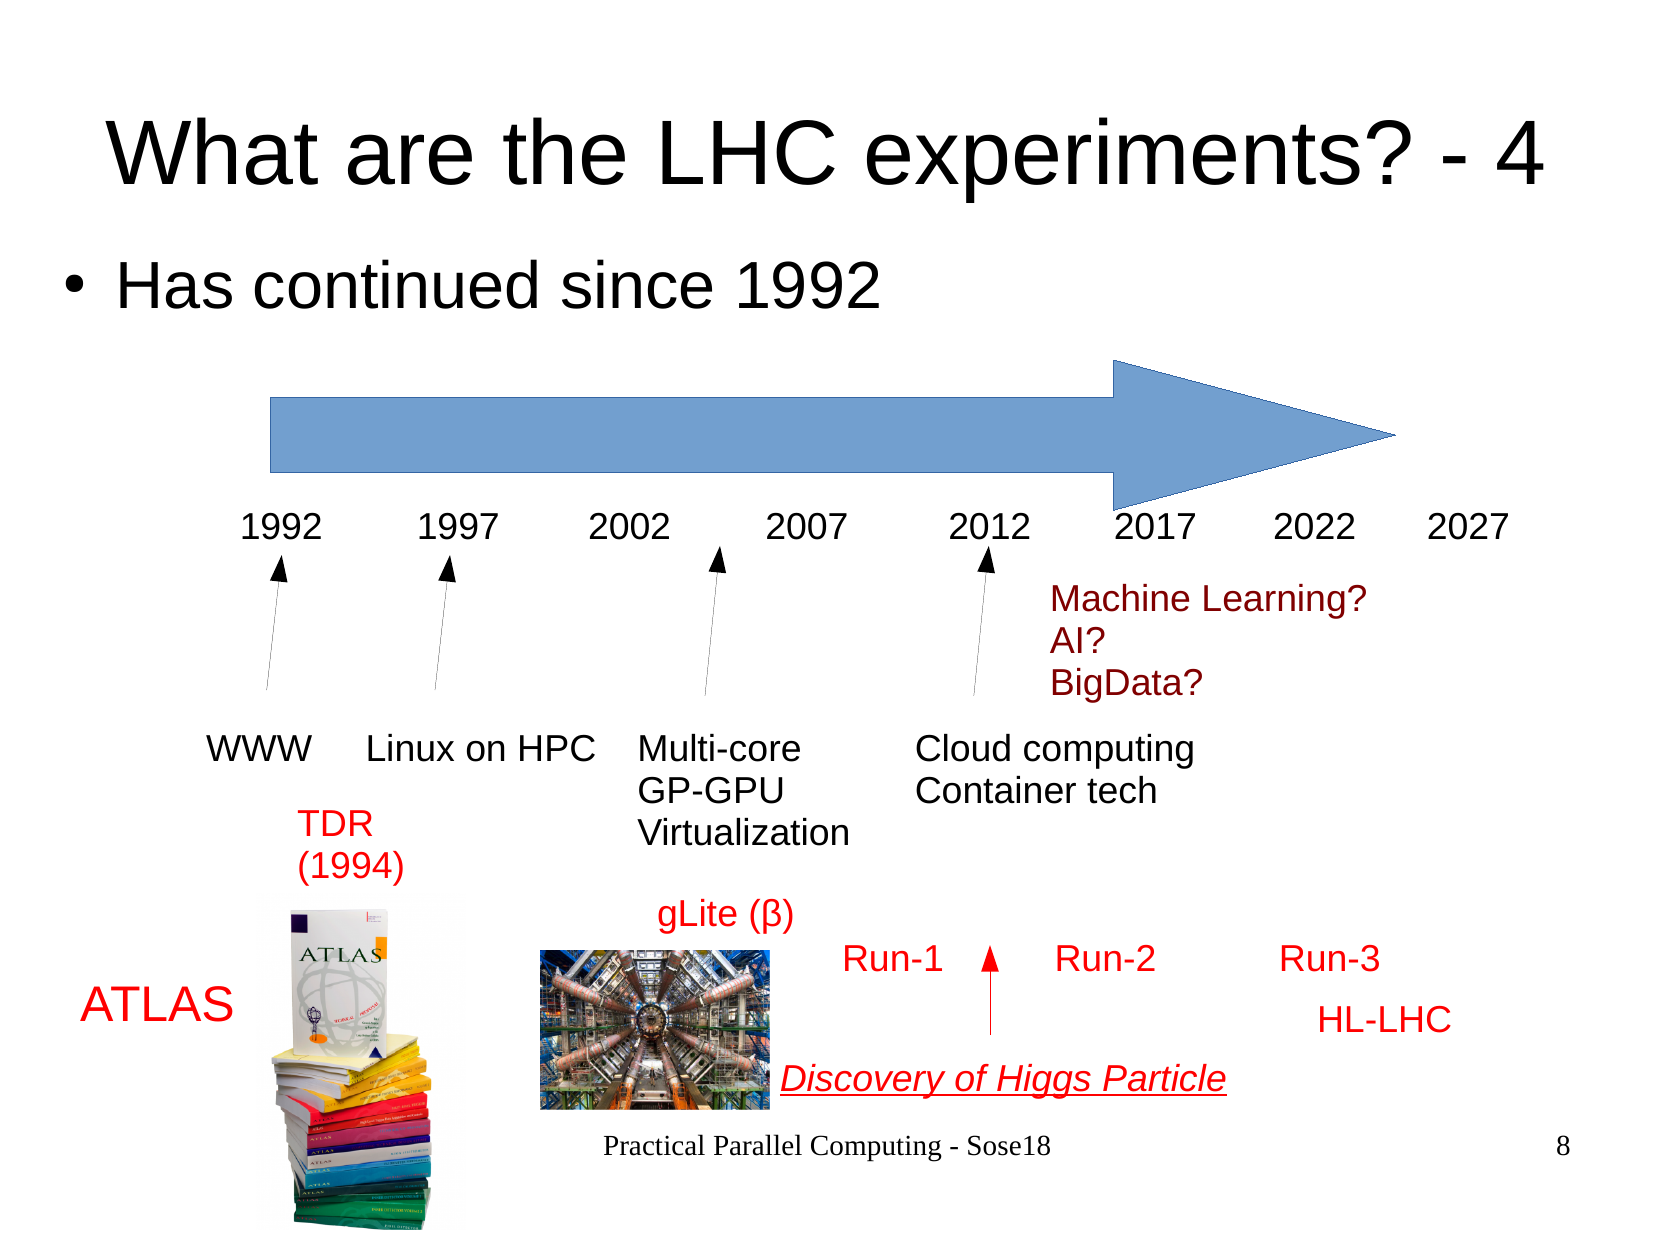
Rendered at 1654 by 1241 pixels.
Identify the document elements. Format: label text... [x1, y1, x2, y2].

list Has continued since 1992 [45, 248, 1606, 968]
text_box 2007 [750, 498, 916, 556]
text_box 1992 [225, 498, 391, 556]
text_box 2012 [933, 498, 1099, 556]
text_box ATLAS [65, 969, 256, 1096]
text_box Linux on HPC [361, 720, 620, 861]
text_box Run-2 [1039, 930, 1220, 987]
text_box Run-1 [827, 930, 1008, 987]
text_box gLite (β) [642, 885, 871, 984]
text_box 1997 [402, 498, 568, 556]
text_box 2027 [1412, 498, 1578, 556]
text_box 2017 [1099, 498, 1258, 556]
title What are the LHC experiments? - 4 [82, 49, 1571, 248]
text_box Multi-core GP-GPU Virtualization [622, 720, 892, 945]
text_box [270, 360, 1396, 498]
text_box 2002 [573, 498, 739, 556]
text_box TDR (1994) [282, 795, 481, 894]
text_box HL-LHC [1302, 991, 1501, 1090]
text_box Run-3 [1264, 930, 1445, 987]
text_box Machine Learning? AI? BigData? [1035, 570, 1456, 736]
text_box 2022 [1258, 498, 1412, 556]
picture [256, 893, 466, 1231]
text_box WWW [191, 720, 361, 861]
text_box Discovery of Higgs Particle [765, 1050, 1261, 1149]
text_box Cloud computing Container tech [900, 720, 1246, 861]
picture [540, 950, 770, 1111]
